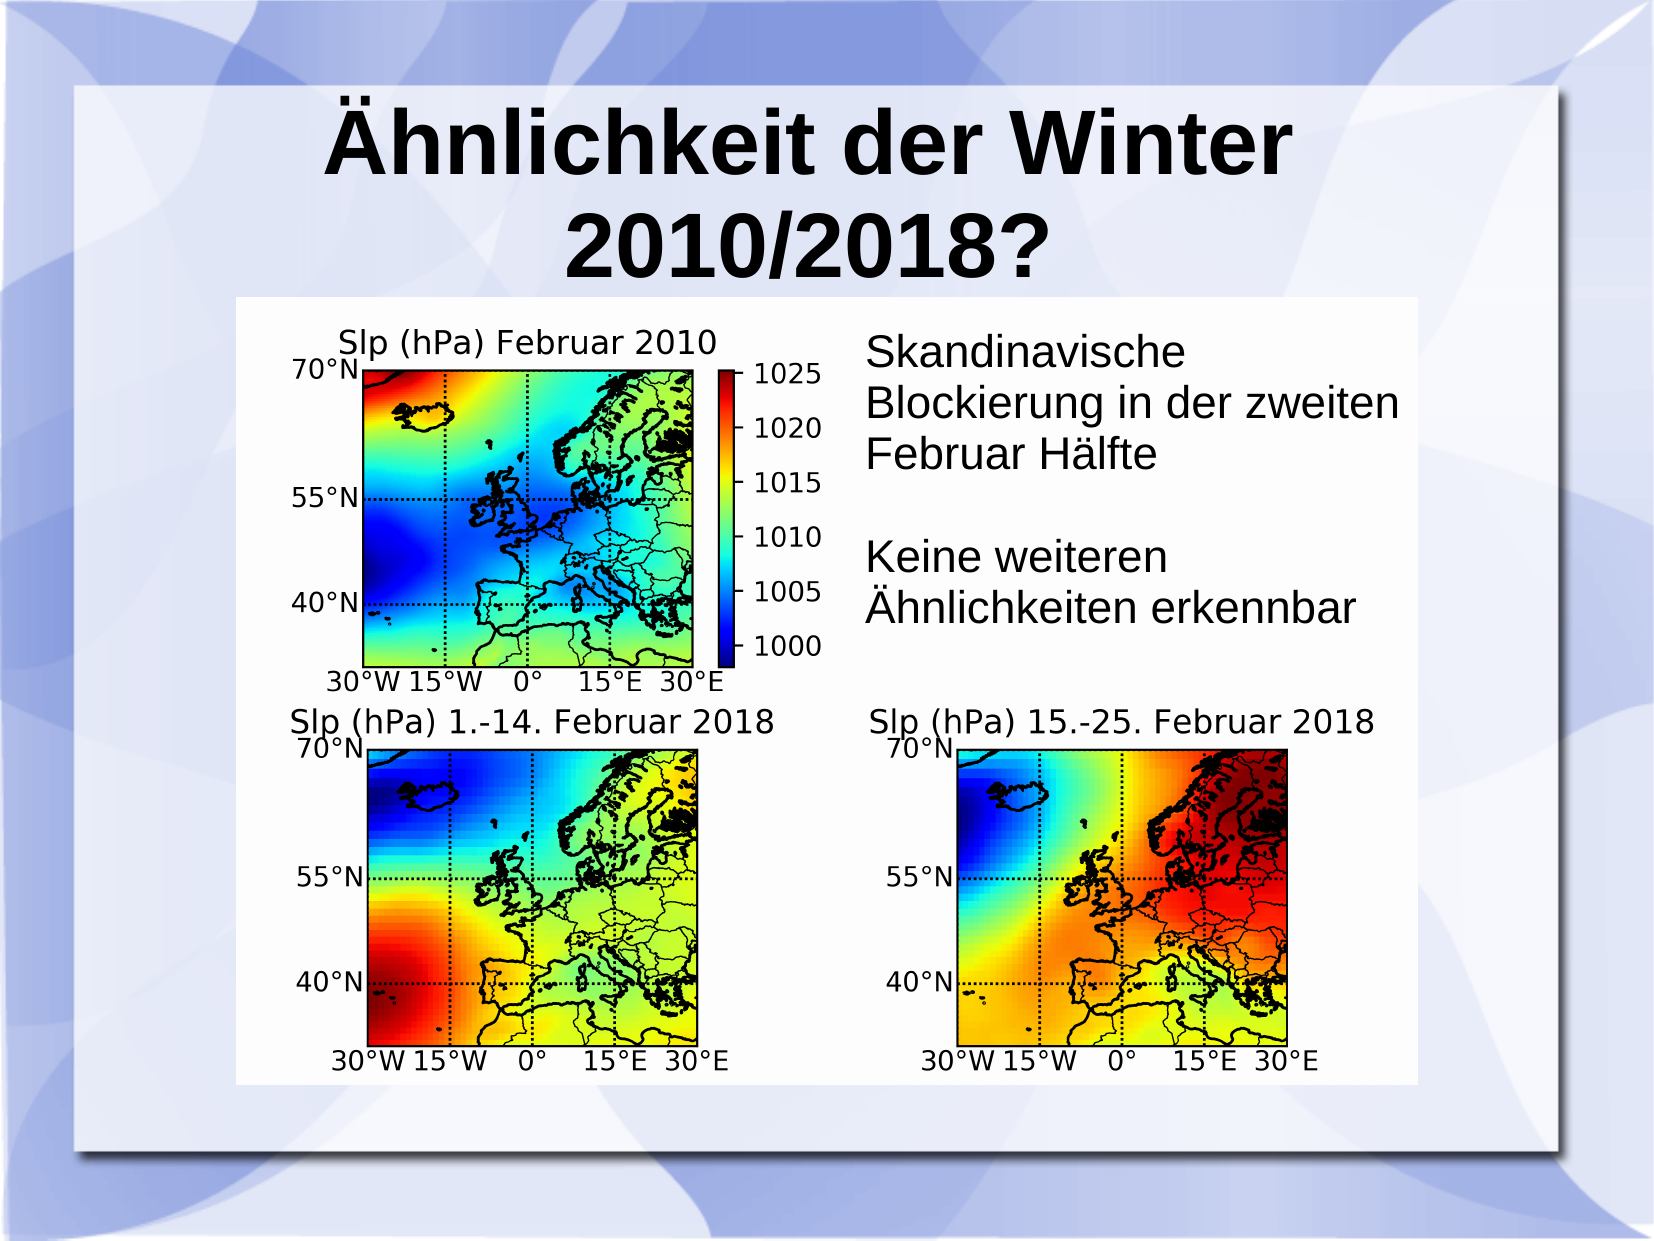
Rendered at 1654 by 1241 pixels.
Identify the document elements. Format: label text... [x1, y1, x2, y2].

picture [0, 0, 1654, 1241]
text_box Skandinavische Blockierung in der zweiten Februar Hälfte Keine weiteren Ähnlichkeiten erkennbar [850, 318, 1418, 733]
title Ähnlichkeit der Winter 2010/2018? [82, 90, 1536, 298]
